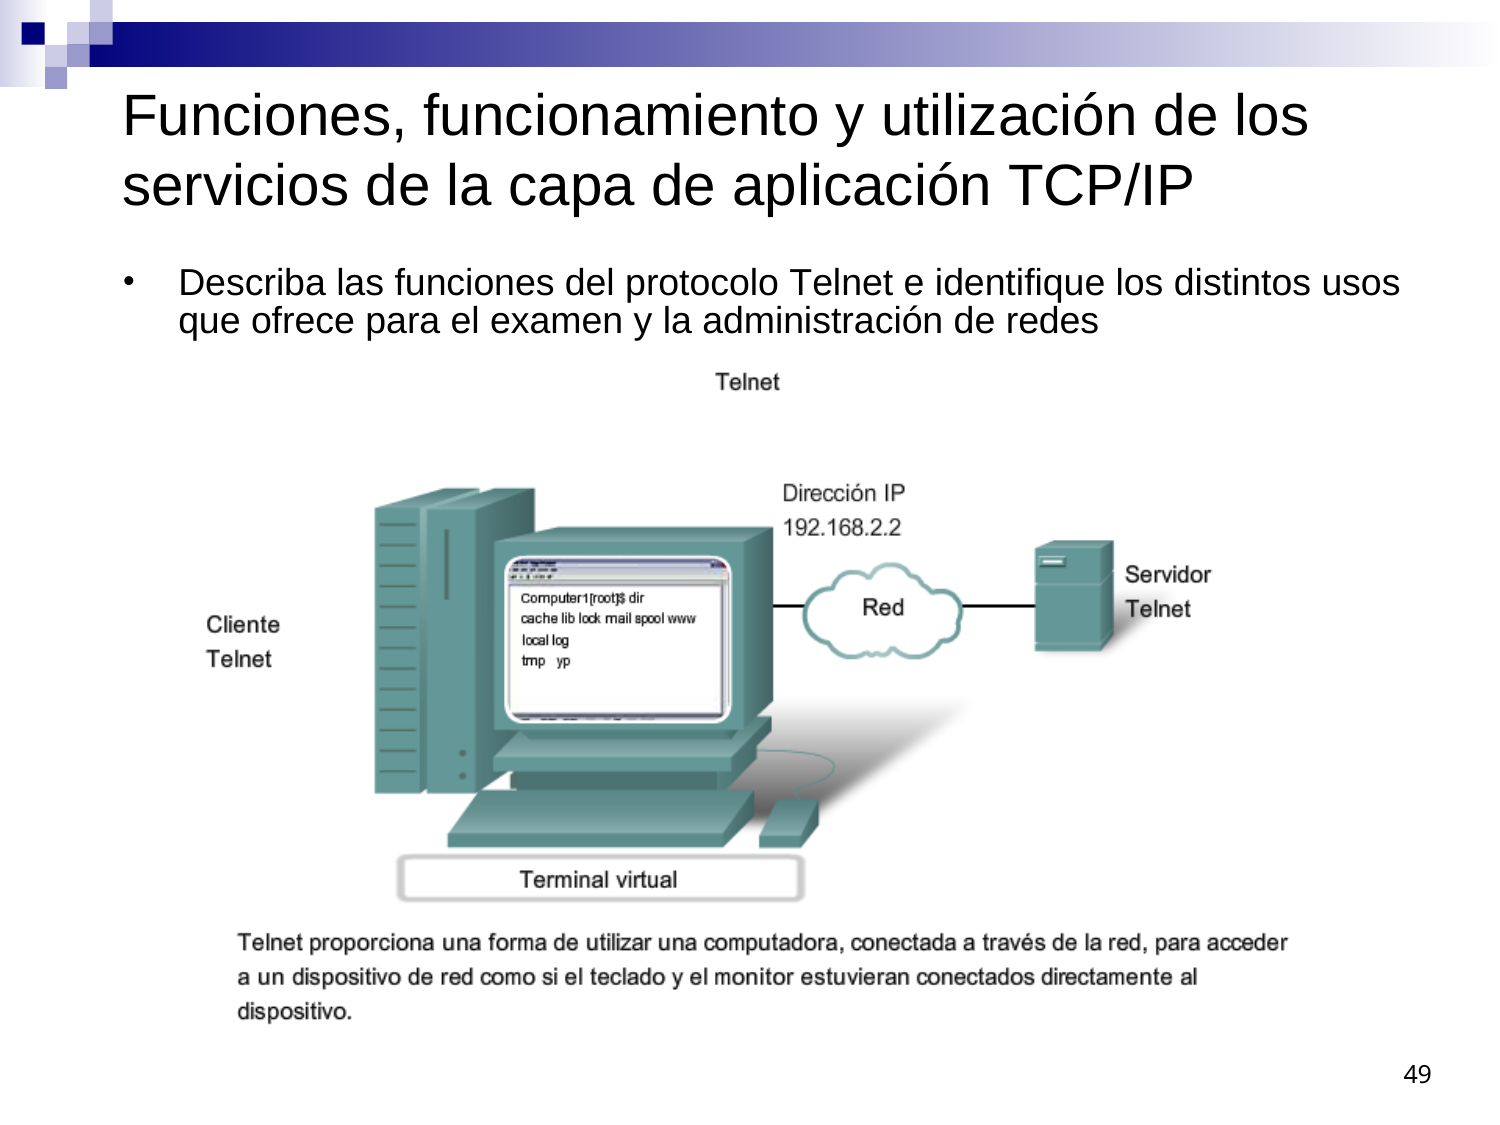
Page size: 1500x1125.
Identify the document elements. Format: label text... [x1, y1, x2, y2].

text_box Describa las funciones del protocolo Telnet e identifique los distintos usos que ofrece para el examen y la administración de redes [107, 257, 1452, 1091]
text_box <número> [1074, 1025, 1447, 1101]
text_box Funciones, funcionamiento y utilización de los servicios de la capa de aplicación TCP/IP [107, 69, 1411, 225]
picture [195, 359, 1305, 1032]
